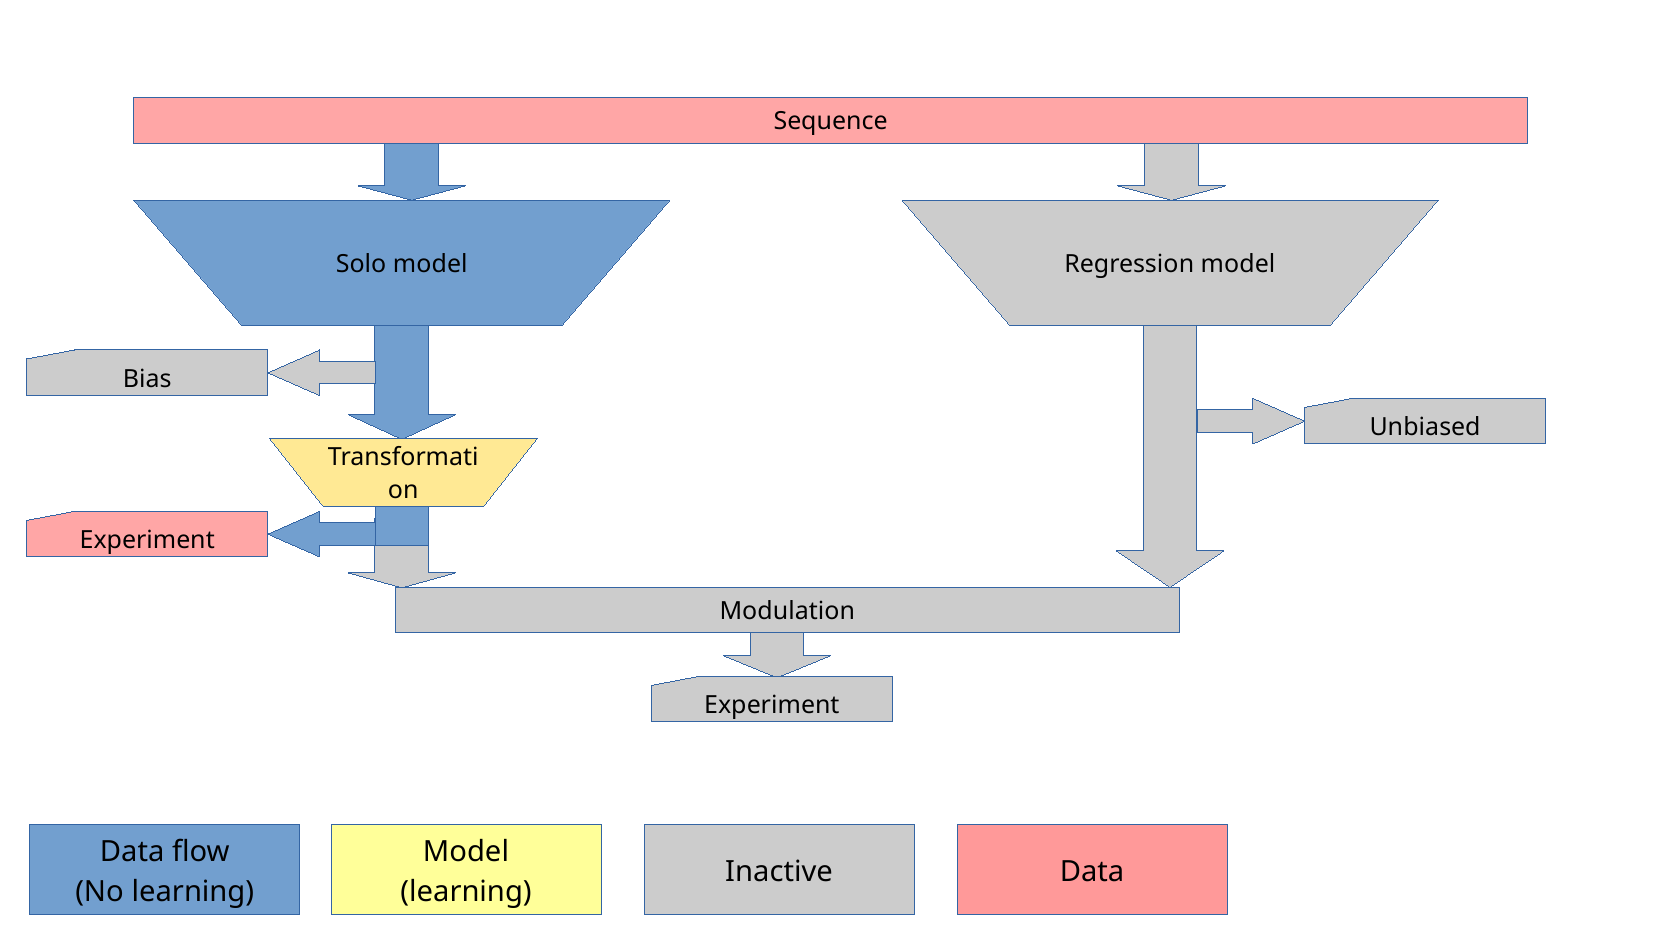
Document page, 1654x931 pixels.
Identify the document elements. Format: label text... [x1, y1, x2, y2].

text_box [267, 325, 456, 438]
text_box Unbiased [1304, 398, 1546, 444]
text_box Experiment [651, 676, 893, 722]
text_box Inactive [644, 824, 915, 915]
text_box [358, 143, 466, 201]
text_box [1117, 143, 1226, 201]
text_box Solo model [133, 200, 670, 326]
text_box Sequence [133, 97, 1528, 144]
text_box [267, 507, 456, 588]
text_box [723, 632, 831, 676]
text_box Model (learning) [331, 824, 602, 915]
text_box Transformation [269, 438, 538, 507]
text_box Modulation [395, 587, 1180, 633]
text_box Regression model [902, 200, 1439, 326]
text_box Experiment [26, 511, 268, 557]
text_box [1116, 325, 1304, 588]
text_box Bias [26, 349, 268, 396]
text_box Data flow (No learning) [29, 824, 300, 915]
text_box Data [957, 824, 1228, 915]
